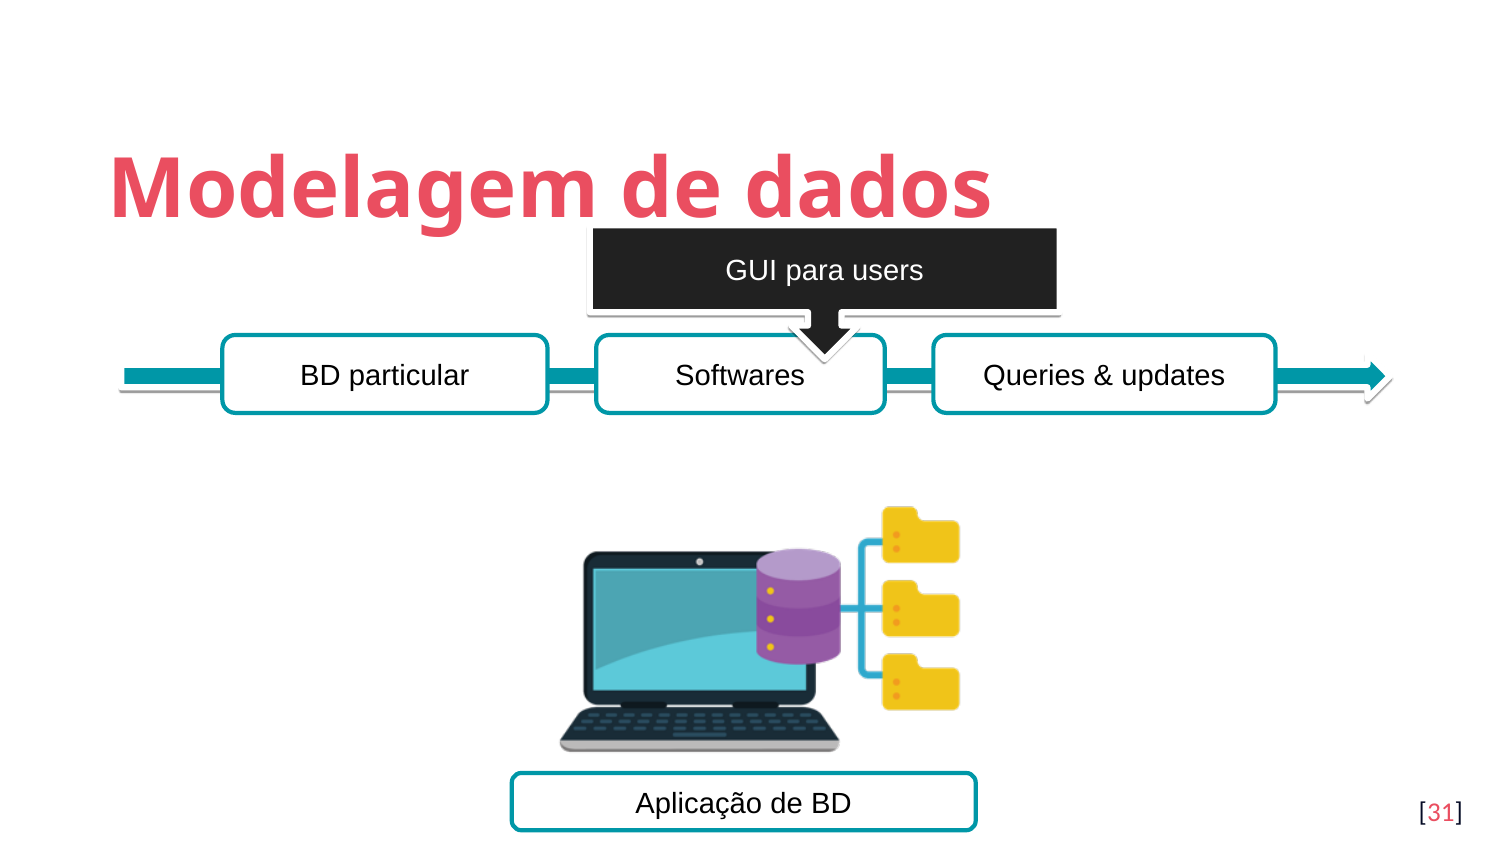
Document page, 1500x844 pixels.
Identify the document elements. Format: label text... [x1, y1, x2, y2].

text_box Aplicação de BD [511, 772, 976, 831]
text_box GUI para users [589, 225, 1060, 360]
text_box [548, 364, 596, 388]
picture [534, 503, 985, 757]
text_box BD particular [222, 334, 548, 413]
text_box [1276, 353, 1390, 399]
text_box Softwares [596, 334, 885, 413]
text_box [885, 364, 933, 388]
slide_number [31] [1403, 779, 1494, 844]
text_box Queries & updates [933, 334, 1276, 413]
text_box Modelagem de dados [92, 104, 1408, 243]
text_box [121, 364, 222, 388]
